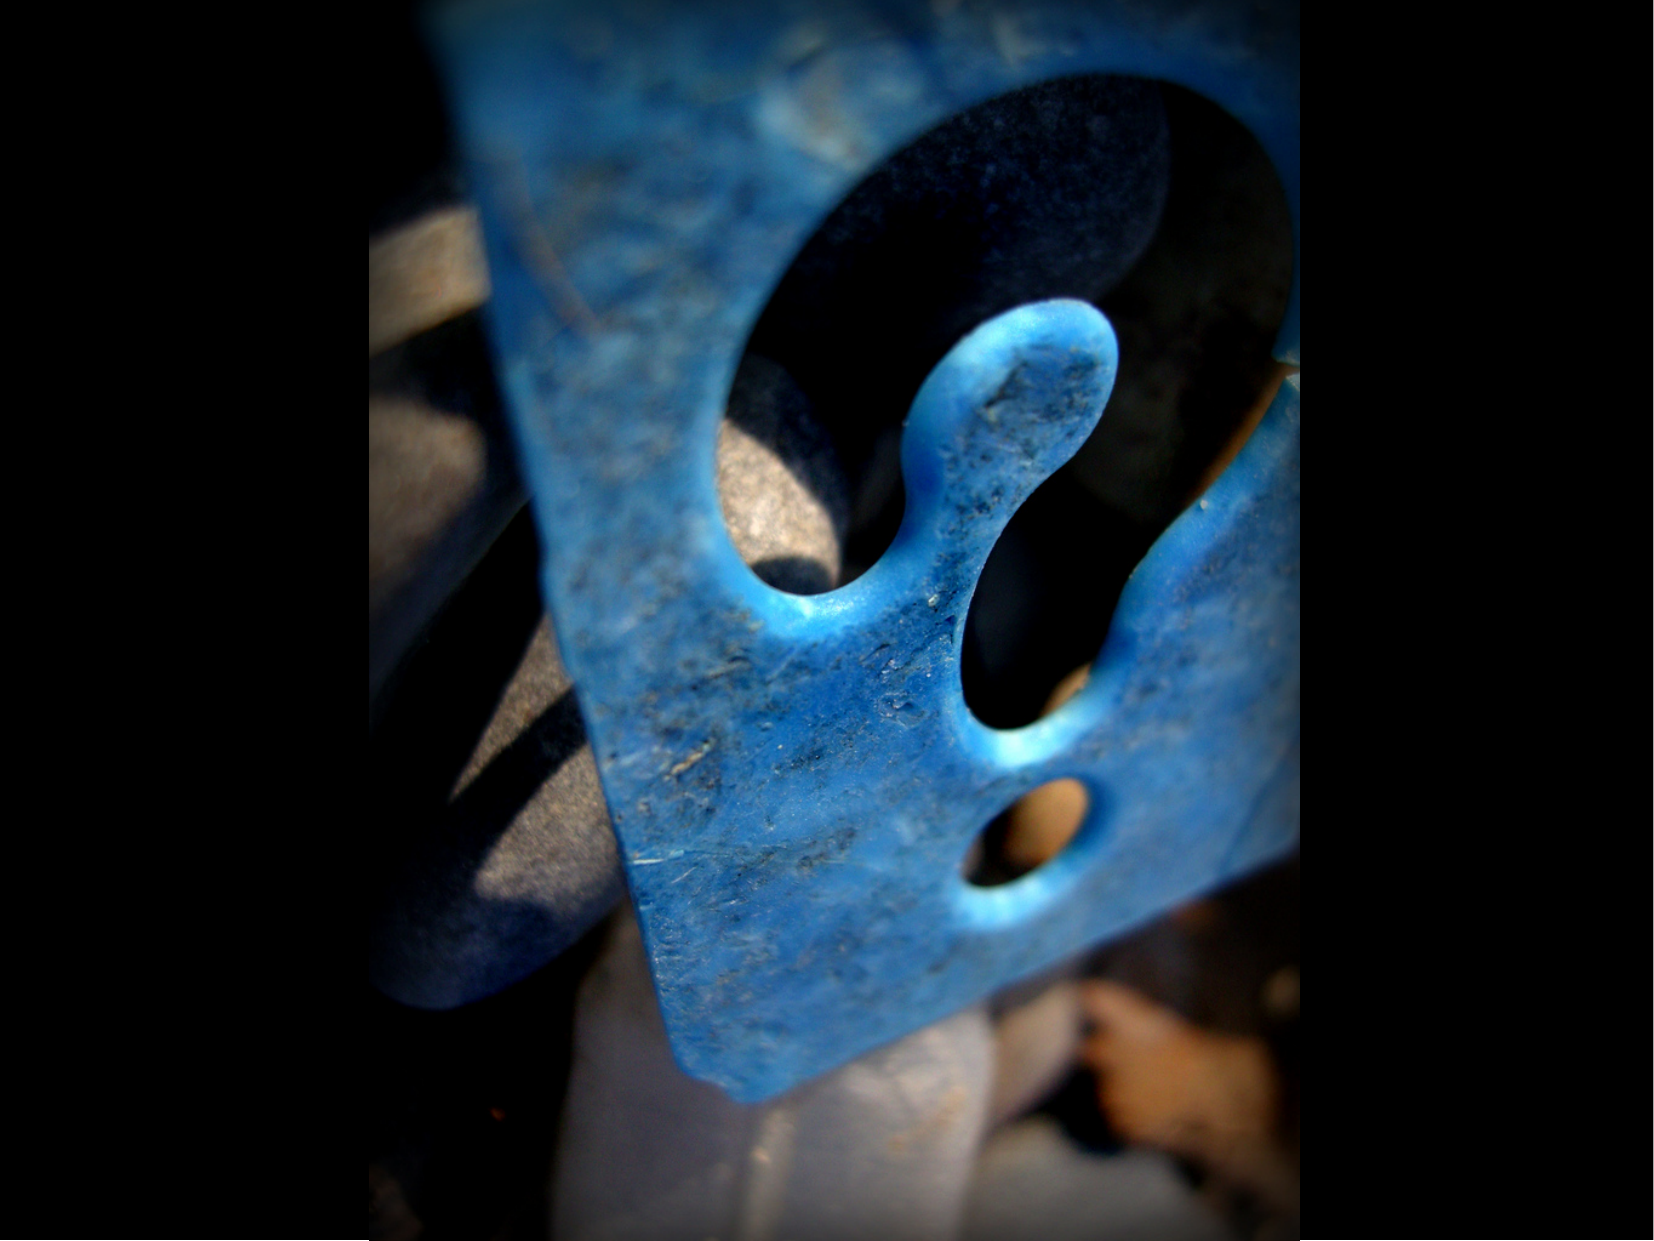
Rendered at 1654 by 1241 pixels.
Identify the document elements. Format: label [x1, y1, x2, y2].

picture [369, 0, 1300, 1241]
